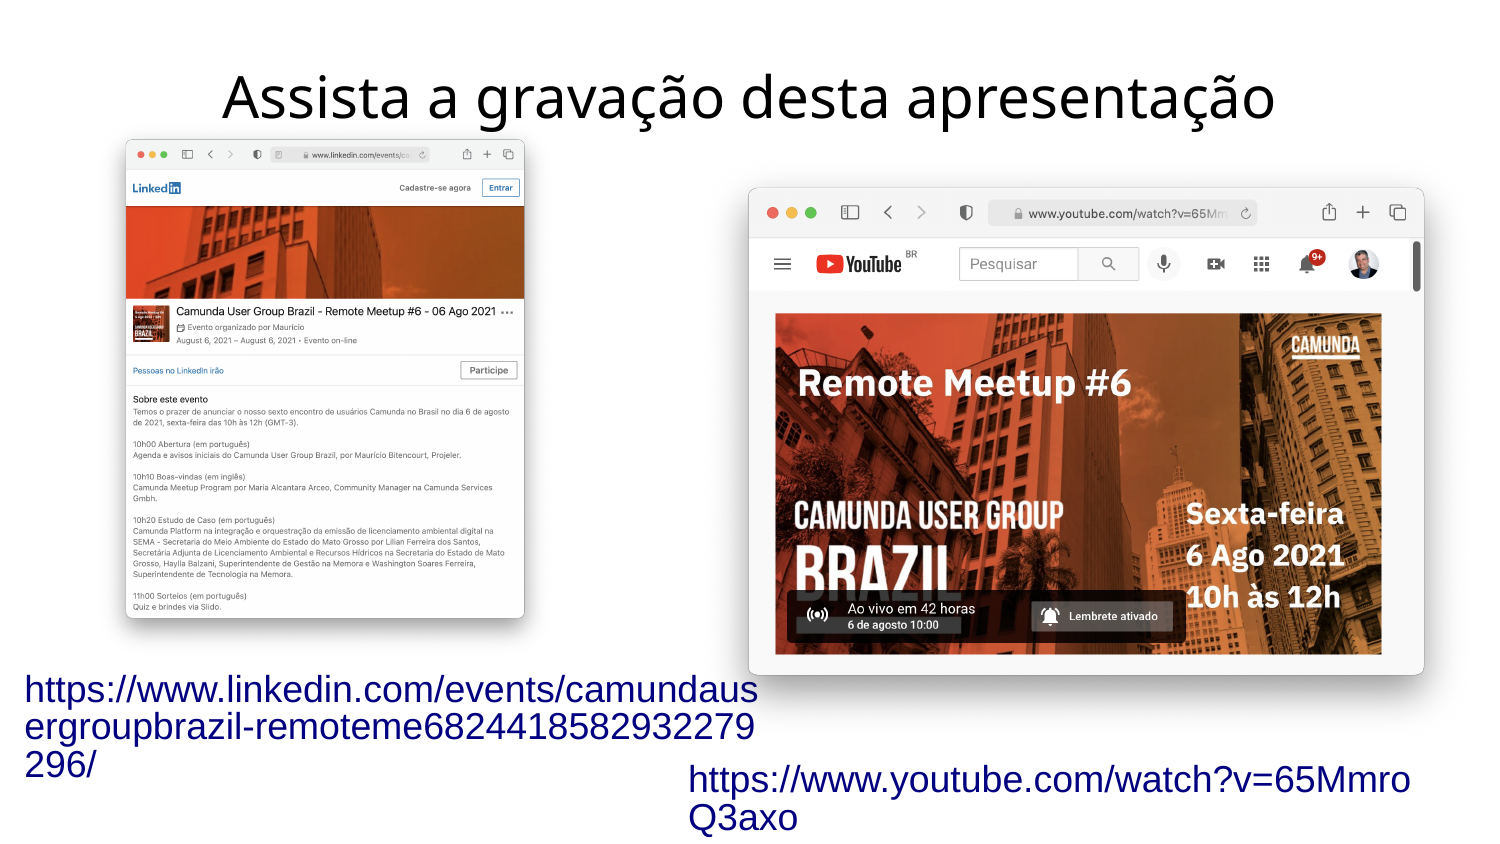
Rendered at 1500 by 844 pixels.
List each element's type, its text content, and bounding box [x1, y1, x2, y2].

picture [94, 118, 556, 660]
text_box https://www.youtube.com/watch?v=65MmroQ3axo [673, 739, 1444, 816]
picture [695, 152, 1477, 745]
text_box https://www.linkedin.com/events/camundausergroupbrazil-remoteme6824418582932279296/ [9, 649, 695, 725]
text_box Assista a gravação desta apresentação [0, 45, 1500, 146]
